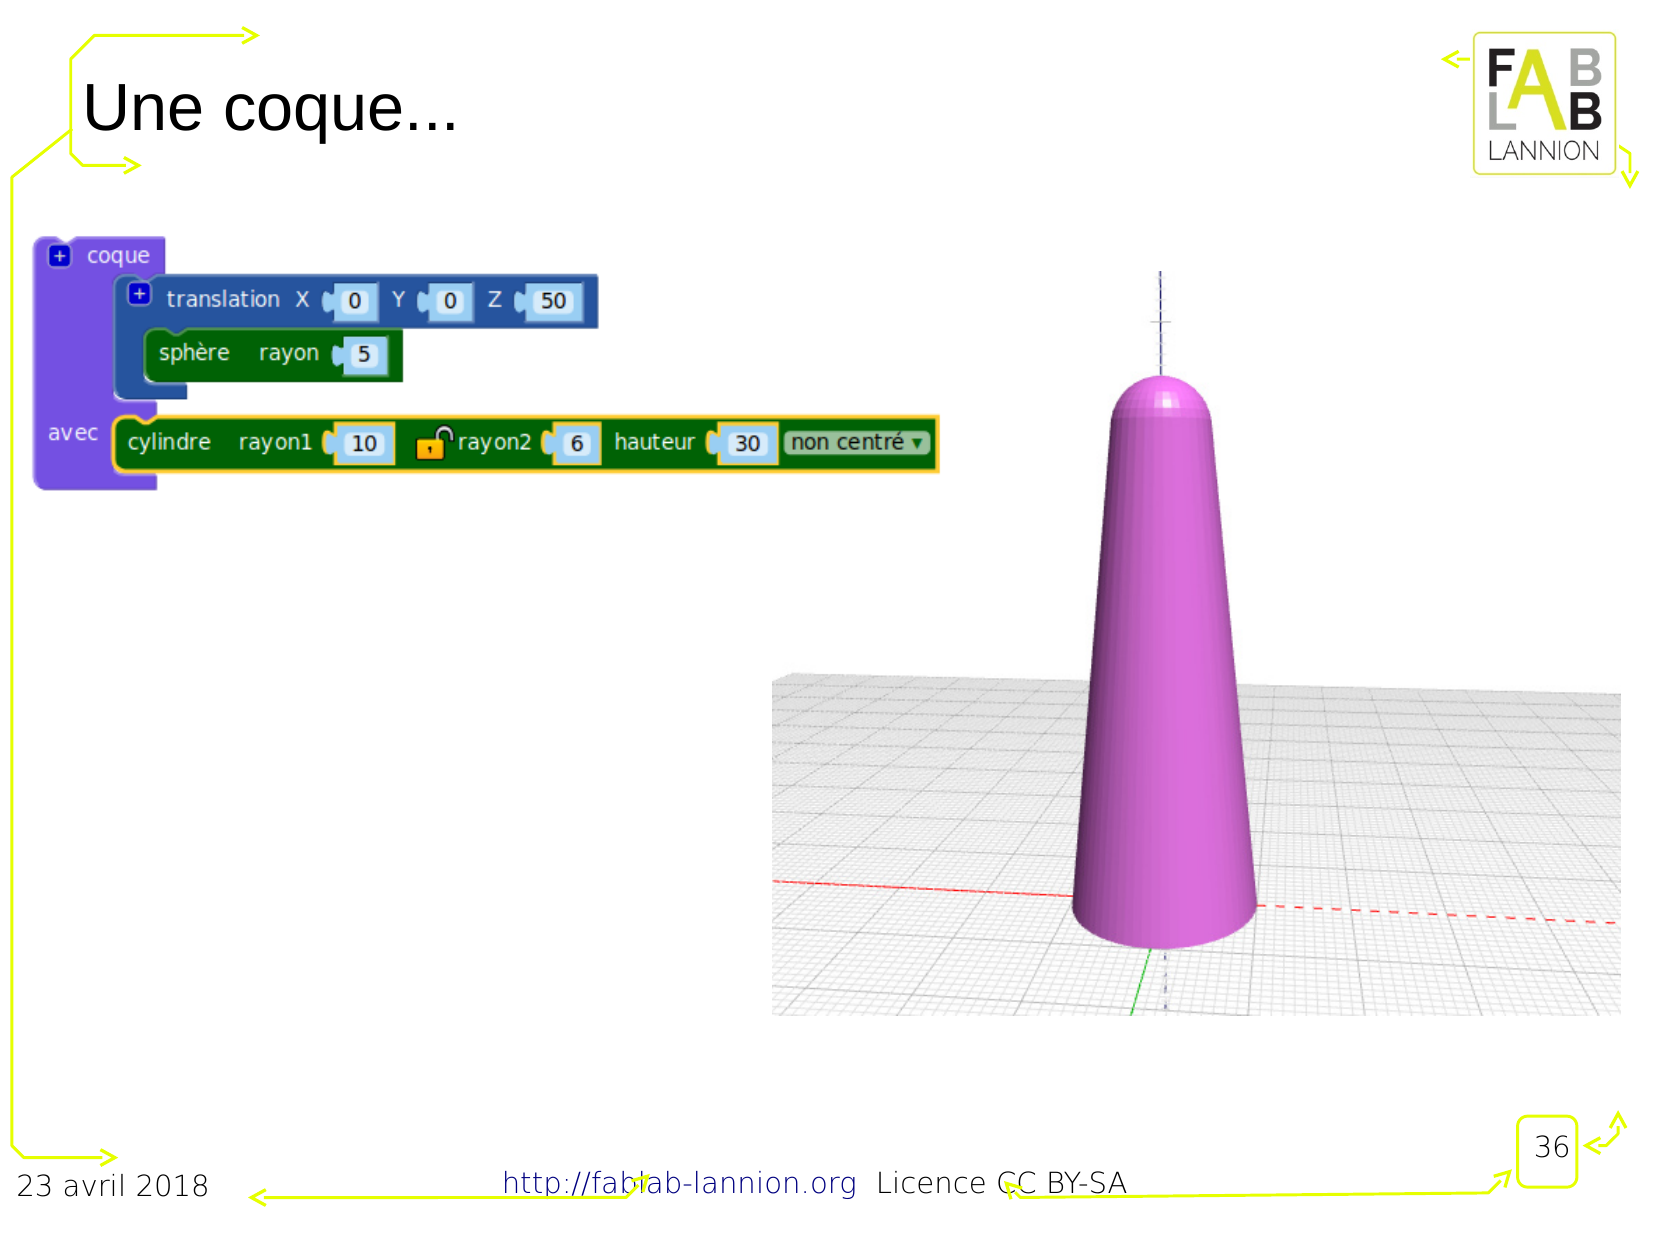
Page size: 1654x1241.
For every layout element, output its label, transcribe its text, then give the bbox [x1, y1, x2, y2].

title Une coque... [82, 49, 1441, 166]
picture [23, 224, 1621, 1016]
picture [1470, 29, 1619, 178]
